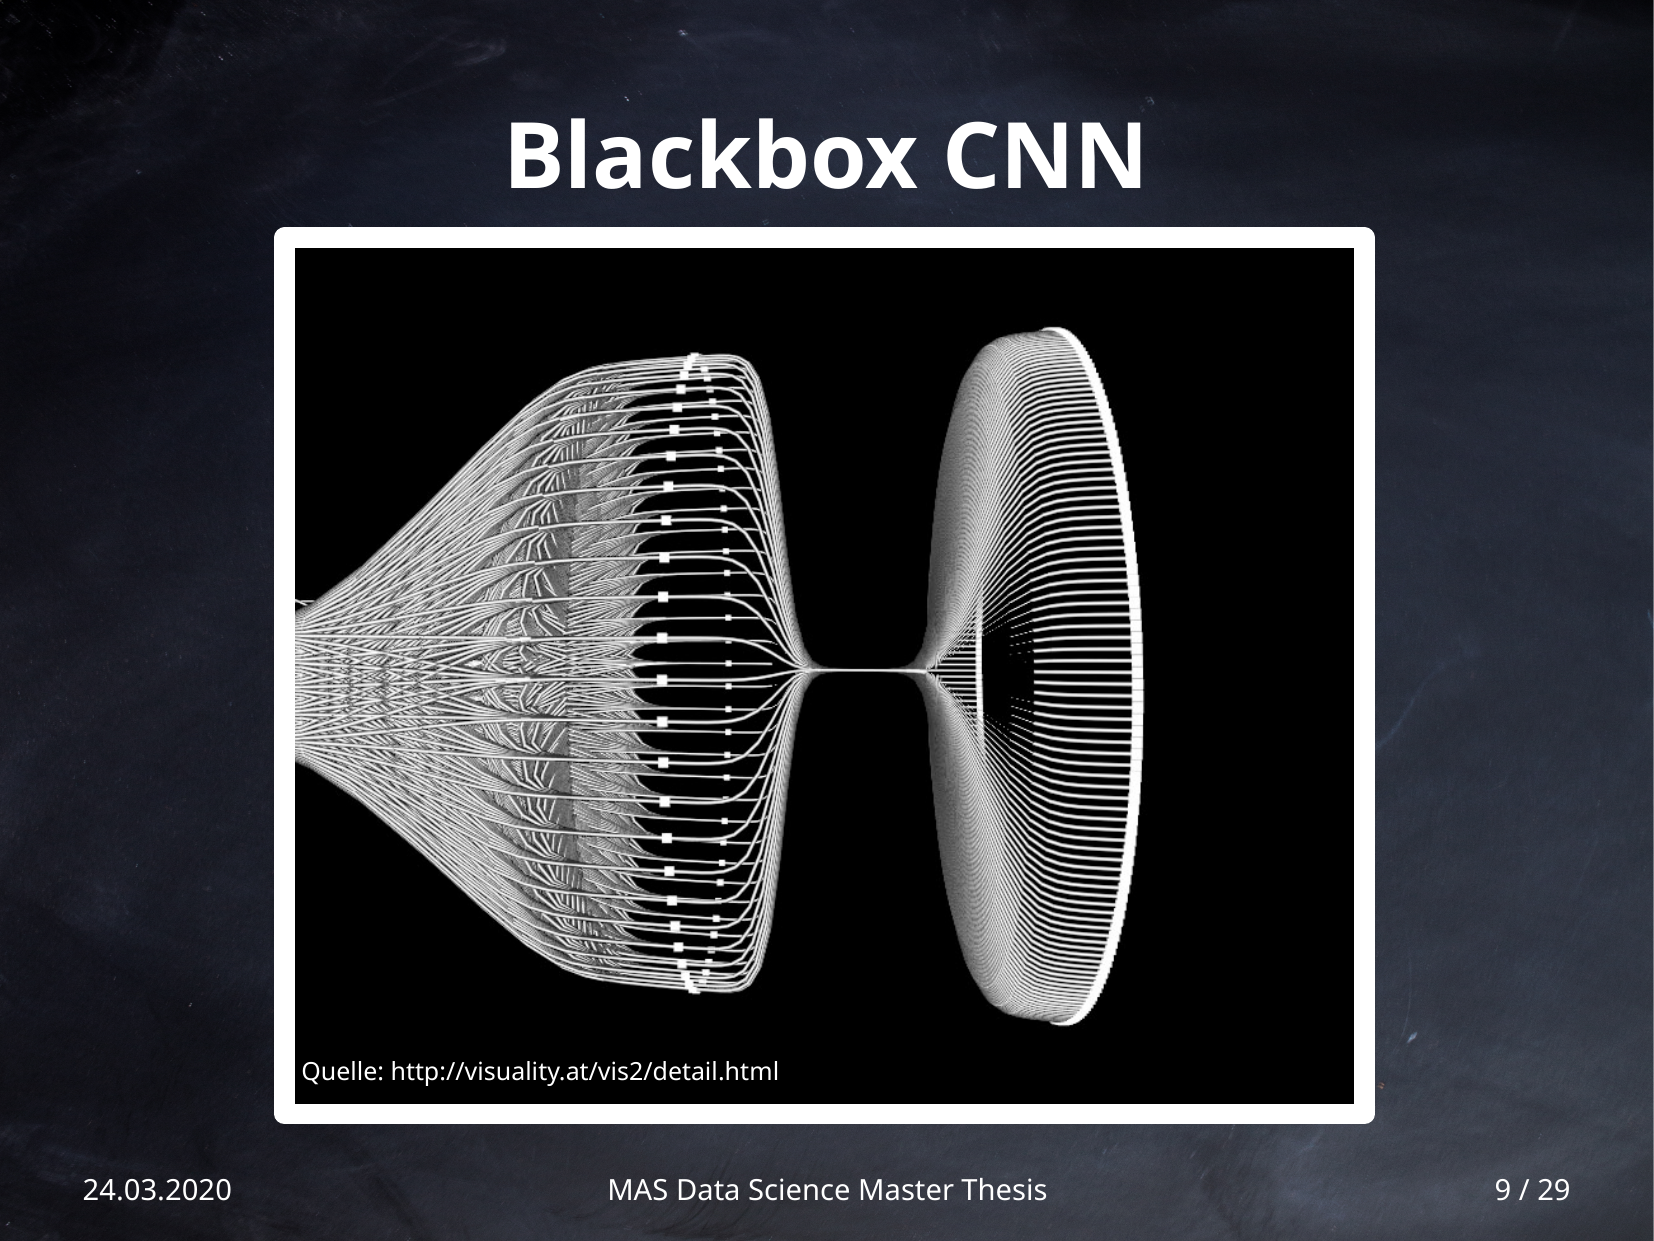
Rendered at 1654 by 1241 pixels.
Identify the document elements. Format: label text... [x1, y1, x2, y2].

picture [0, 0, 1654, 1241]
title Blackbox CNN [82, 49, 1571, 257]
text_box Quelle: http://visuality.at/vis2/detail.html [286, 1045, 1268, 1098]
